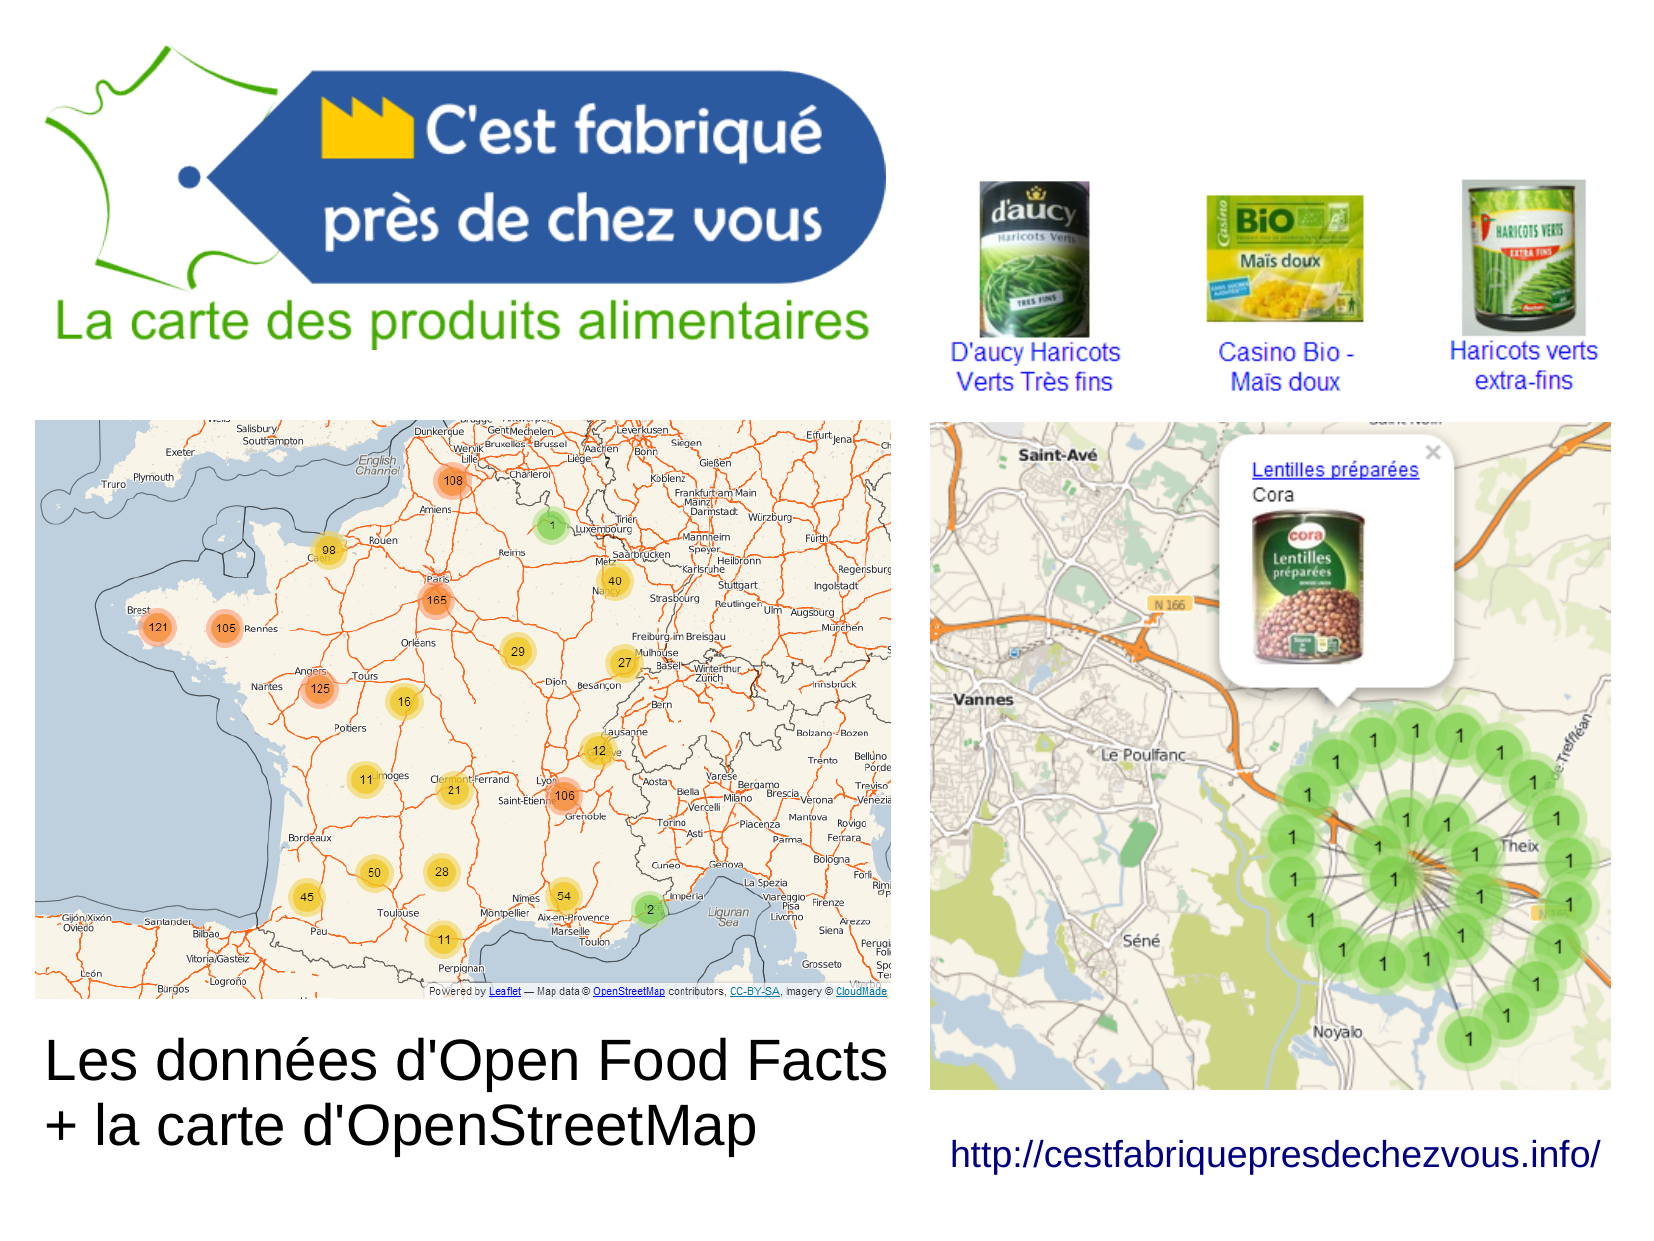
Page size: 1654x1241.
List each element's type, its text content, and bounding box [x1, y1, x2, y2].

picture [930, 155, 1608, 406]
picture [45, 44, 886, 350]
text_box http://cestfabriquepresdechezvous.info/ [935, 1126, 1617, 1225]
text_box Les données d'Open Food Facts + la carte d'OpenStreetMap [30, 1020, 906, 1165]
picture [930, 422, 1611, 1090]
picture [35, 419, 891, 1000]
